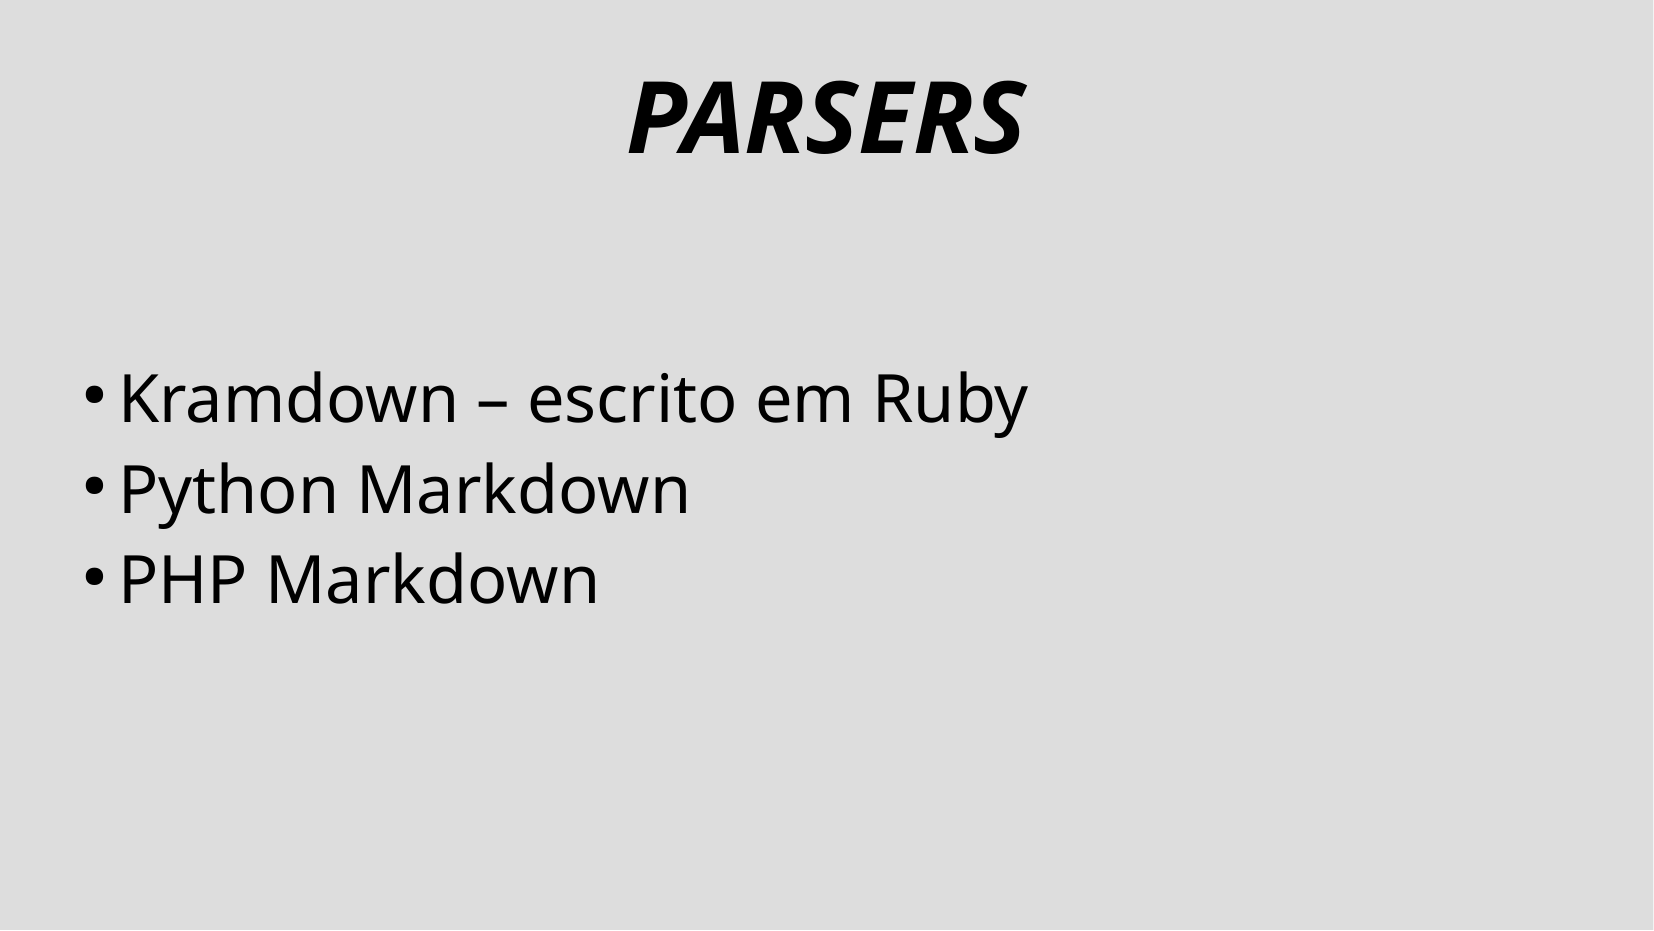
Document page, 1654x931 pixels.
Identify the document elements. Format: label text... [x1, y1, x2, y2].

title PARSERS [82, 37, 1571, 193]
subtitle Kramdown – escrito em Ruby Python Markdown PHP Markdown [82, 217, 1571, 758]
